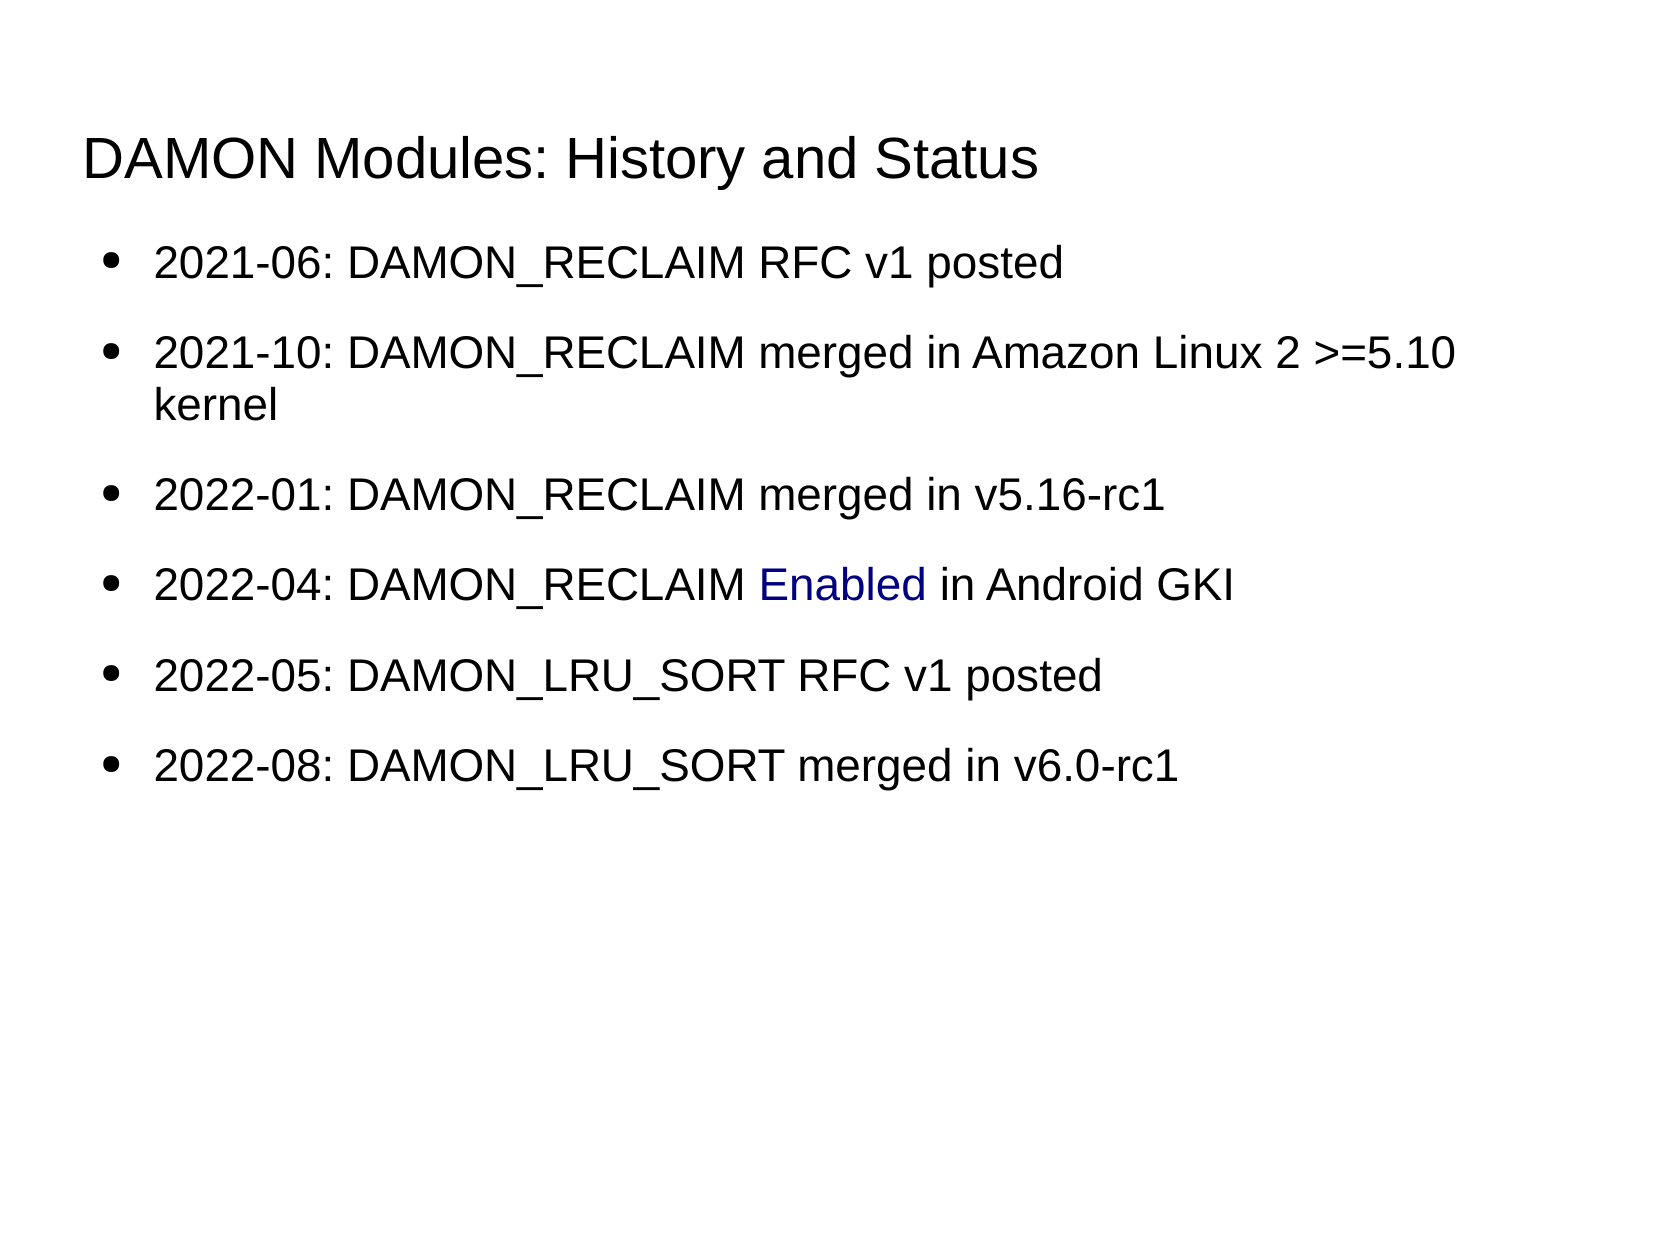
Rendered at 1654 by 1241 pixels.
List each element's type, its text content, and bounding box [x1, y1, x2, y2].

title DAMON Modules: History and Status [82, 108, 1571, 210]
list 2021-06: DAMON_RECLAIM RFC v1 posted 2021-10: DAMON_RECLAIM merged in Amazon Linux 2 >=5.10 kernel 2022-01: DAMON_RECLAIM merged in v5.16-rc1 2022-04: DAMON_RECLAIM Enabled in Android GKI 2022-05: DAMON_LRU_SORT RFC v1 posted 2022-08: DAMON_LRU_SORT merged in v6.0-rc1 [82, 236, 1571, 1111]
